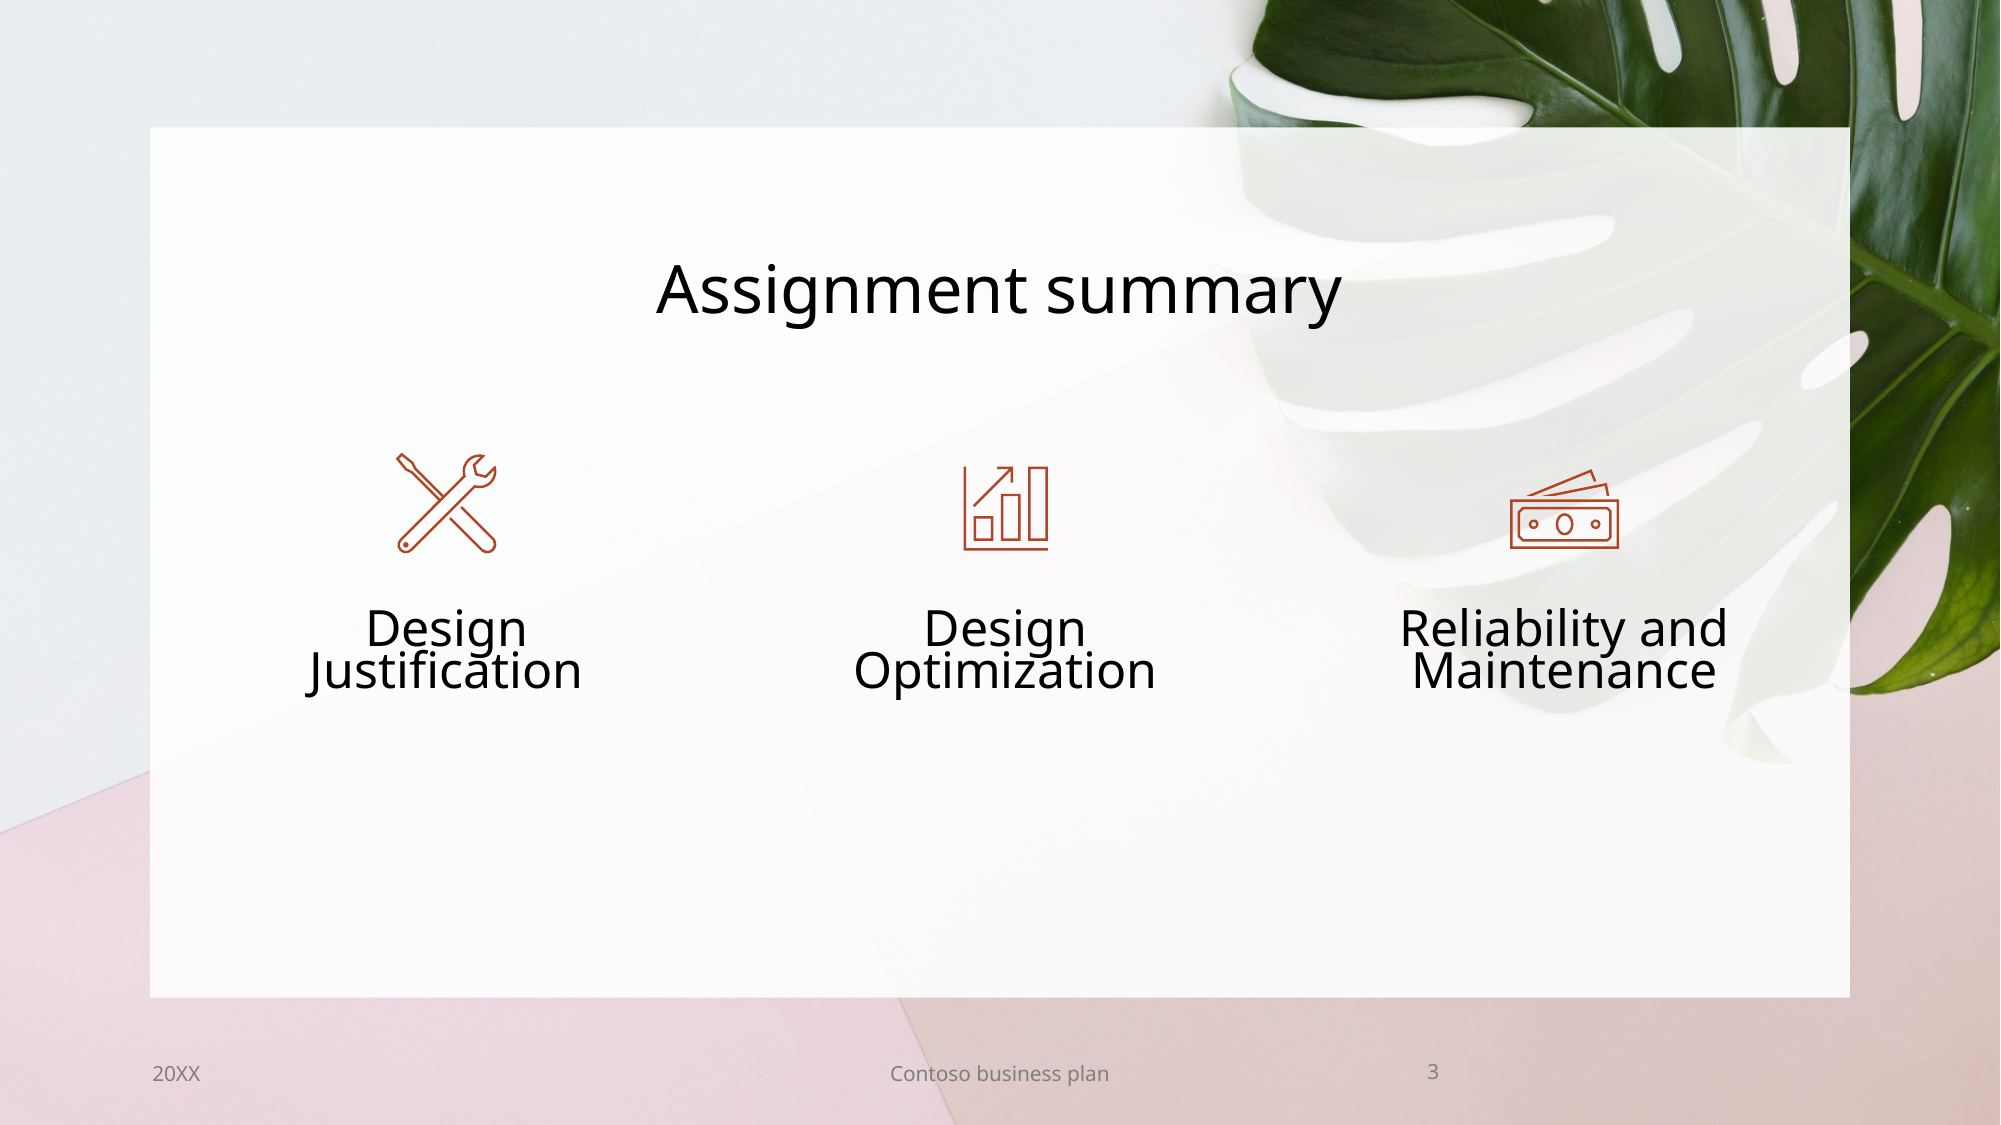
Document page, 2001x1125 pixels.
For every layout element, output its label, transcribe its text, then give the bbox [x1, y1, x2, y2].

picture [386, 443, 507, 564]
picture [945, 447, 1066, 568]
text_box 20XX [137, 1042, 588, 1103]
text_box 3 [1412, 1042, 1863, 1103]
list Reliability and Maintenance [1339, 607, 1790, 958]
list Design Optimization [780, 607, 1231, 958]
list Design Justification [221, 607, 672, 958]
picture [1504, 449, 1625, 570]
text_box Contoso business plan [662, 1042, 1338, 1103]
title Assignment summary [174, 246, 1825, 339]
